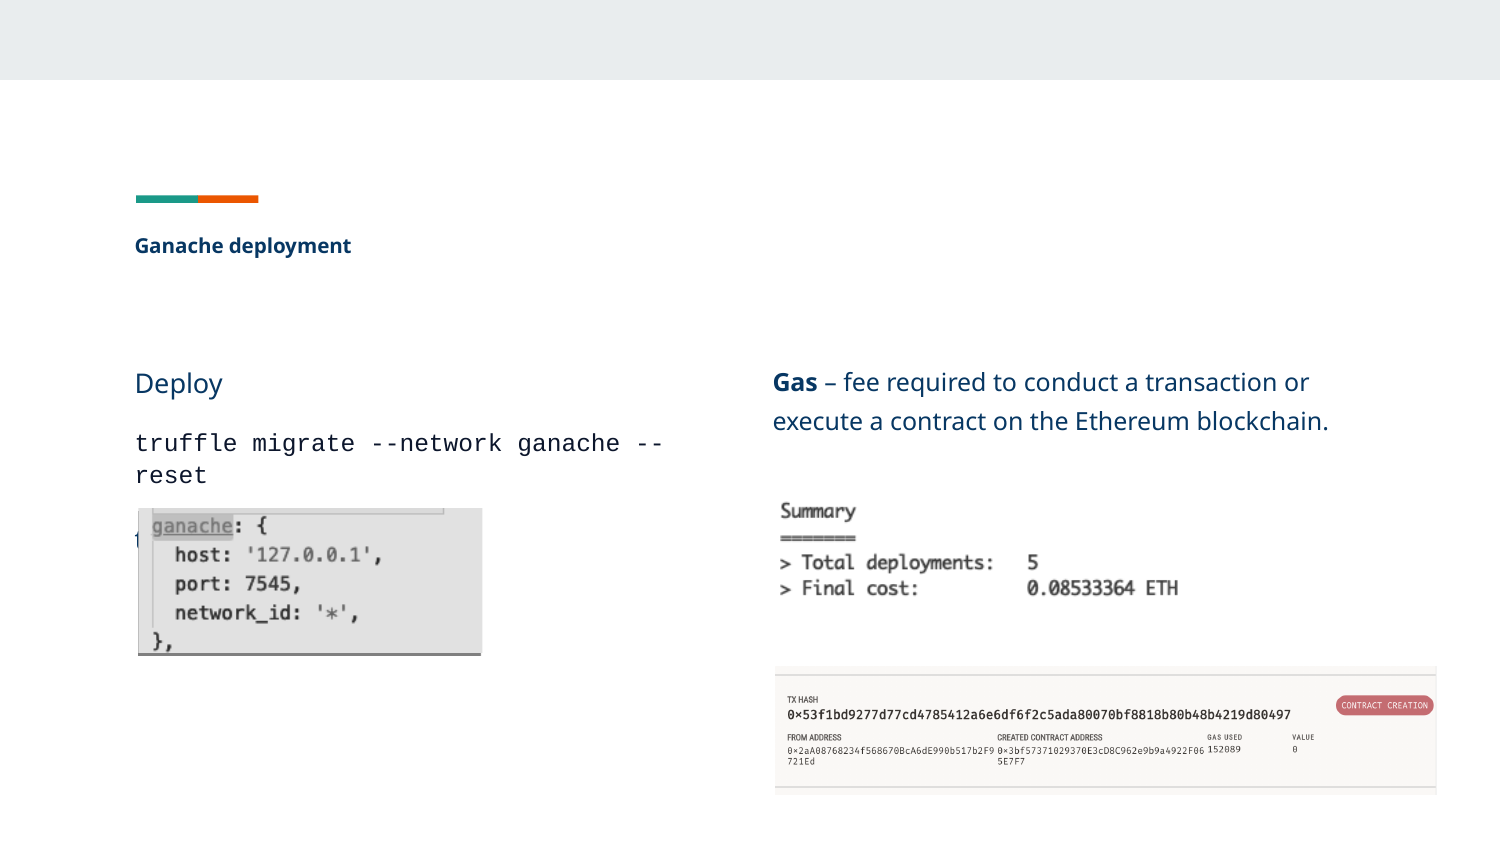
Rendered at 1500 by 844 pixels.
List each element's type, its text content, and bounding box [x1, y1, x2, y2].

picture [775, 476, 1206, 644]
list Deploy truffle migrate --network ganache --reset truffle-config.js [119, 344, 714, 795]
picture [138, 508, 483, 653]
picture [775, 666, 1437, 795]
list Gas – fee required to conduct a transaction or execute a contract on the Ethereum blockchain. [757, 344, 1352, 795]
title Ganache deployment [119, 216, 1381, 305]
